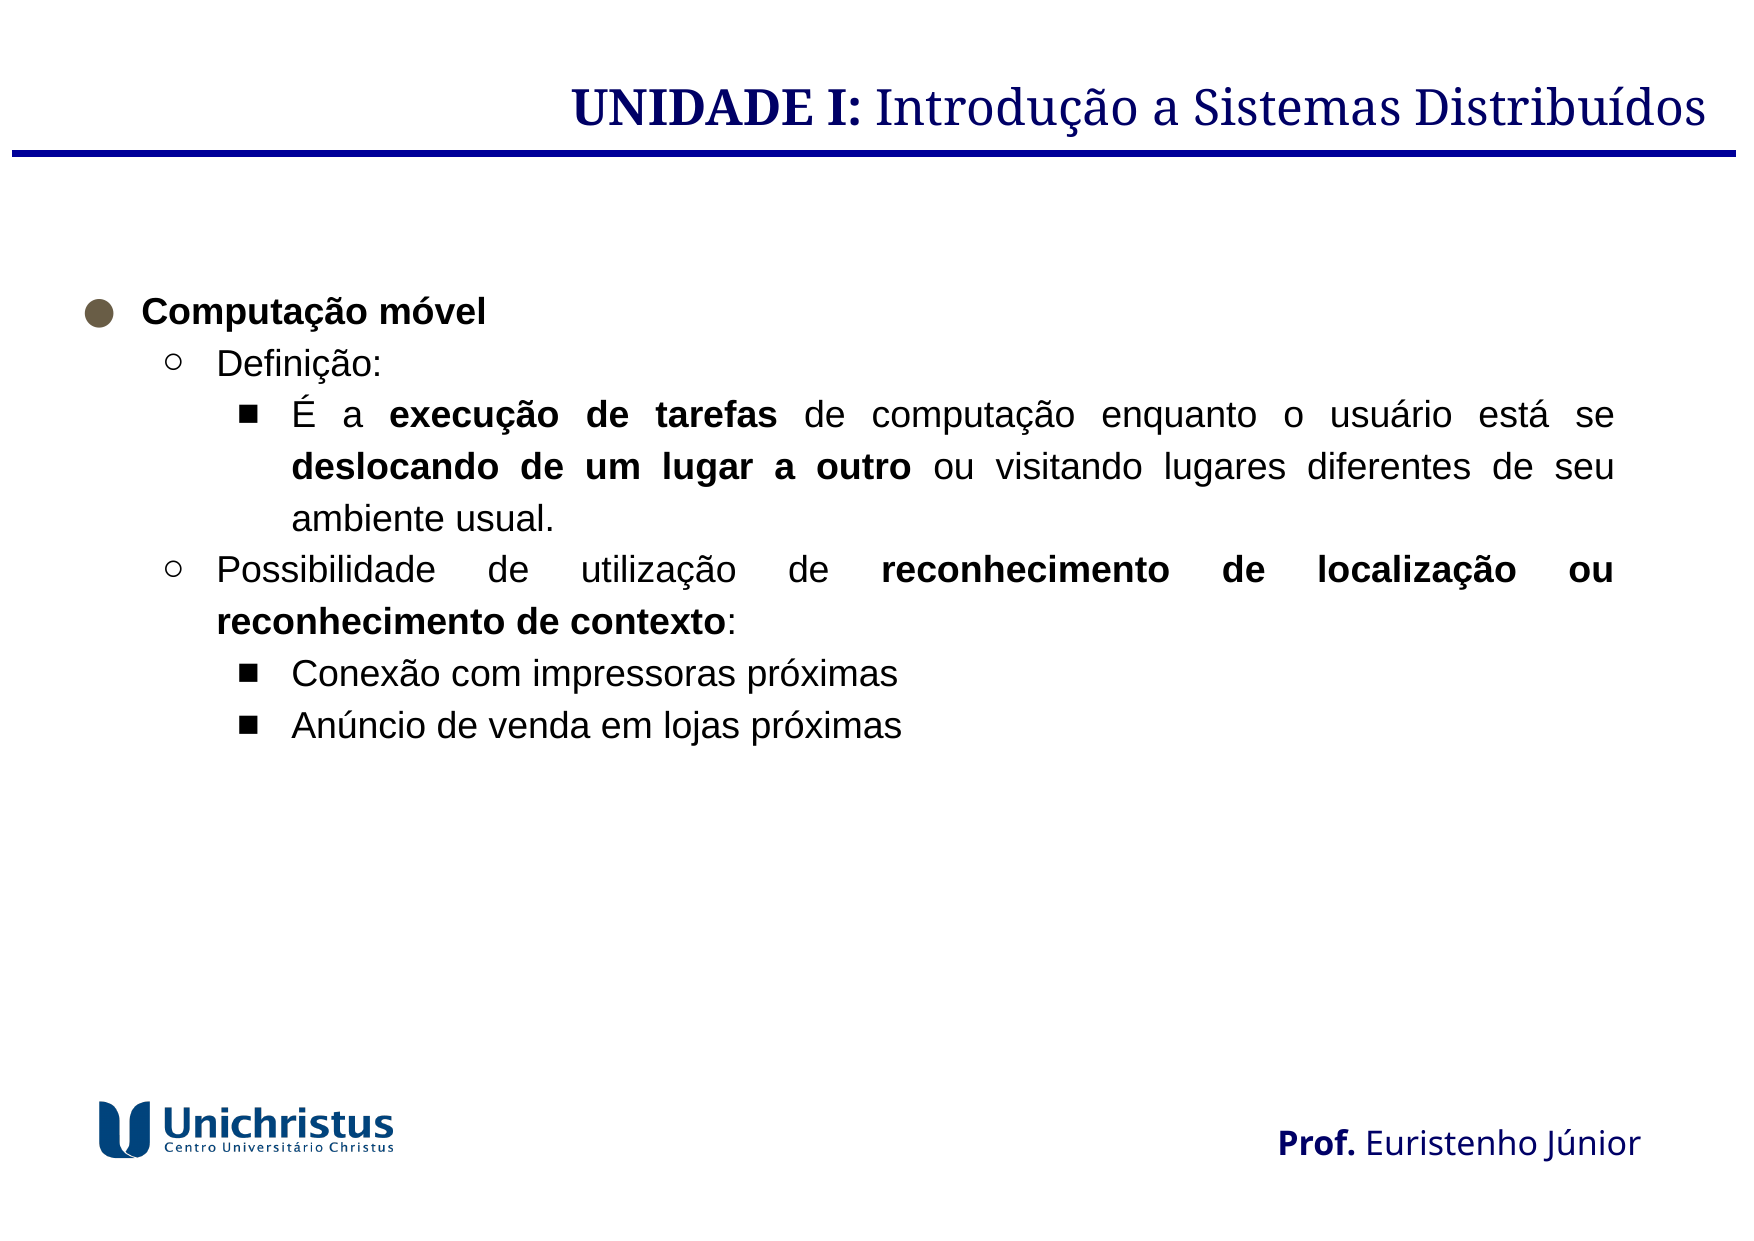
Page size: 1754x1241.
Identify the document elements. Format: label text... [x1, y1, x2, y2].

text_box UNIDADE I: Introdução a Sistemas Distribuídos [556, 64, 1708, 150]
text_box UNIDADE I: Introdução a Sistemas Distribuídos [556, 157, 1708, 161]
text_box Prof. Euristenho Júnior [1262, 1111, 1695, 1167]
picture [94, 1098, 398, 1160]
text_box Computação móvel Definição: É a execução de tarefas de computação enquanto o usuário está se deslocando de um lugar a outro ou visitando lugares diferentes de seu ambiente usual. Possibilidade de utilização de reconhecimento de localização ou reconhecimento de contexto: Conexão com impressoras próximas Anúncio de venda em lojas próximas [51, 264, 1630, 863]
